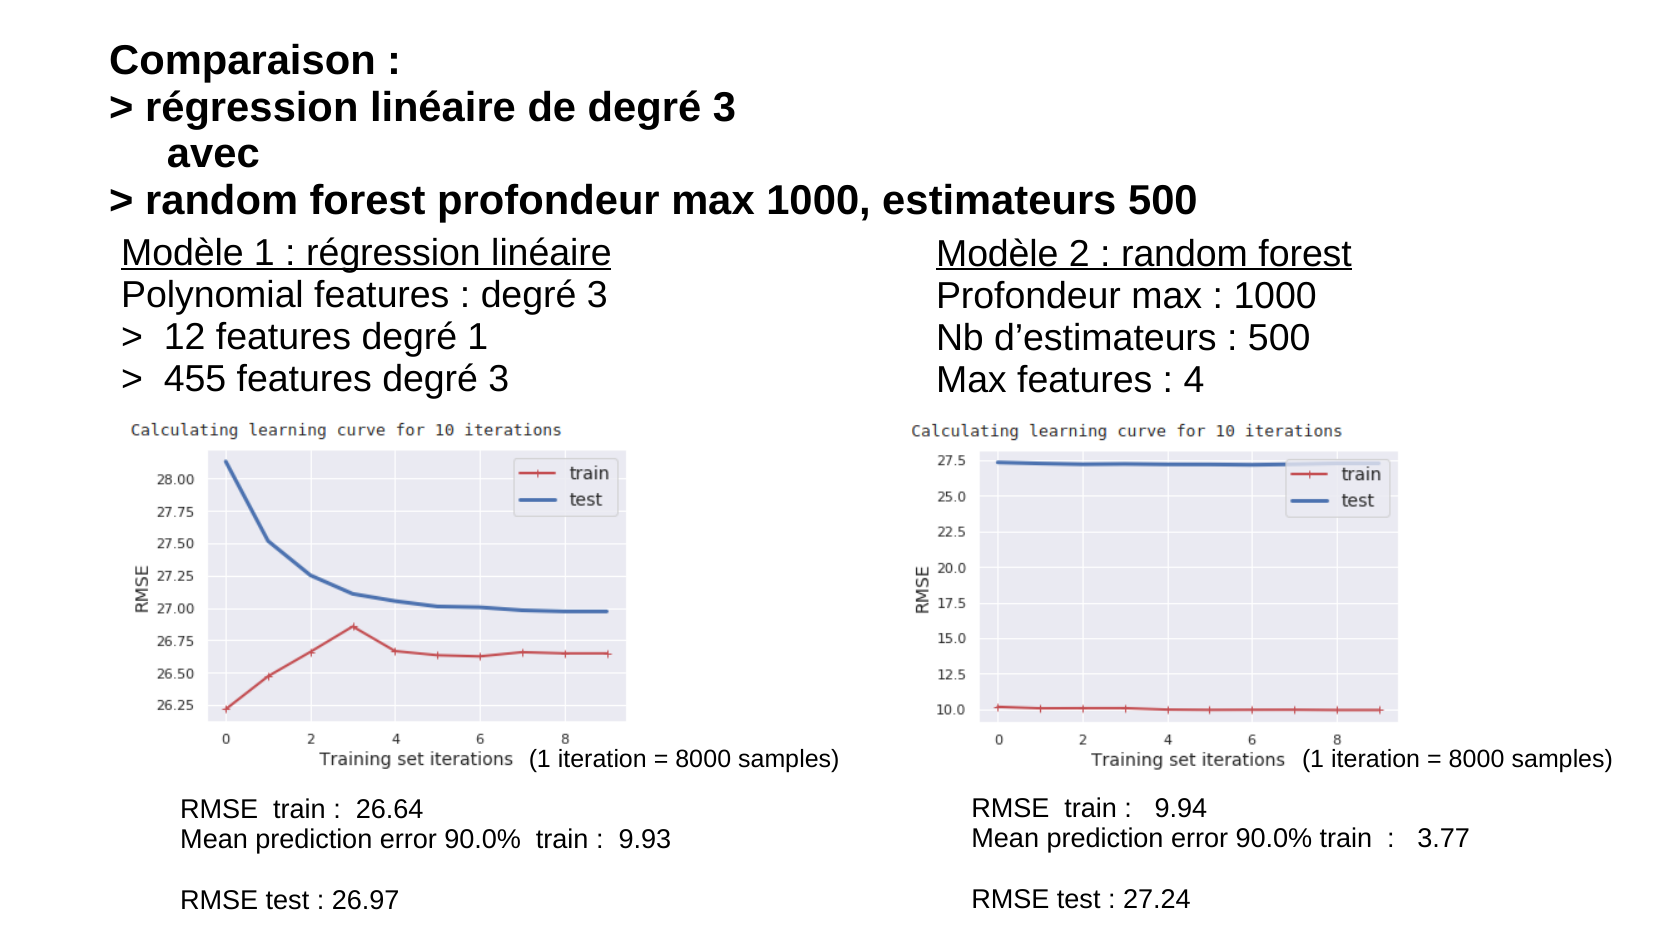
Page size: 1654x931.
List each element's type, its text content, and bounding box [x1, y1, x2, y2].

text_box (1 iteration = 8000 samples) [513, 737, 856, 781]
text_box RMSE train : 9.94 Mean prediction error 90.0% train : 3.77 RMSE test : 27.24 [956, 785, 1485, 922]
text_box Modèle 1 : régression linéaire Polynomial features : degré 3 > 12 features degré 1 > 455 features degré 3 [106, 224, 662, 408]
picture [118, 413, 665, 774]
text_box Comparaison : > régression linéaire de degré 3 avec > random forest profondeur max 1000, estimateurs 500 [94, 29, 1619, 231]
text_box Modèle 2 : random forest Profondeur max : 1000 Nb d’estimateurs : 500 Max features : 4 [921, 224, 1477, 408]
text_box (1 iteration = 8000 samples) [1287, 737, 1629, 781]
text_box RMSE train : 26.64 Mean prediction error 90.0% train : 9.93 RMSE test : 26.97 [165, 786, 686, 923]
picture [891, 419, 1447, 771]
